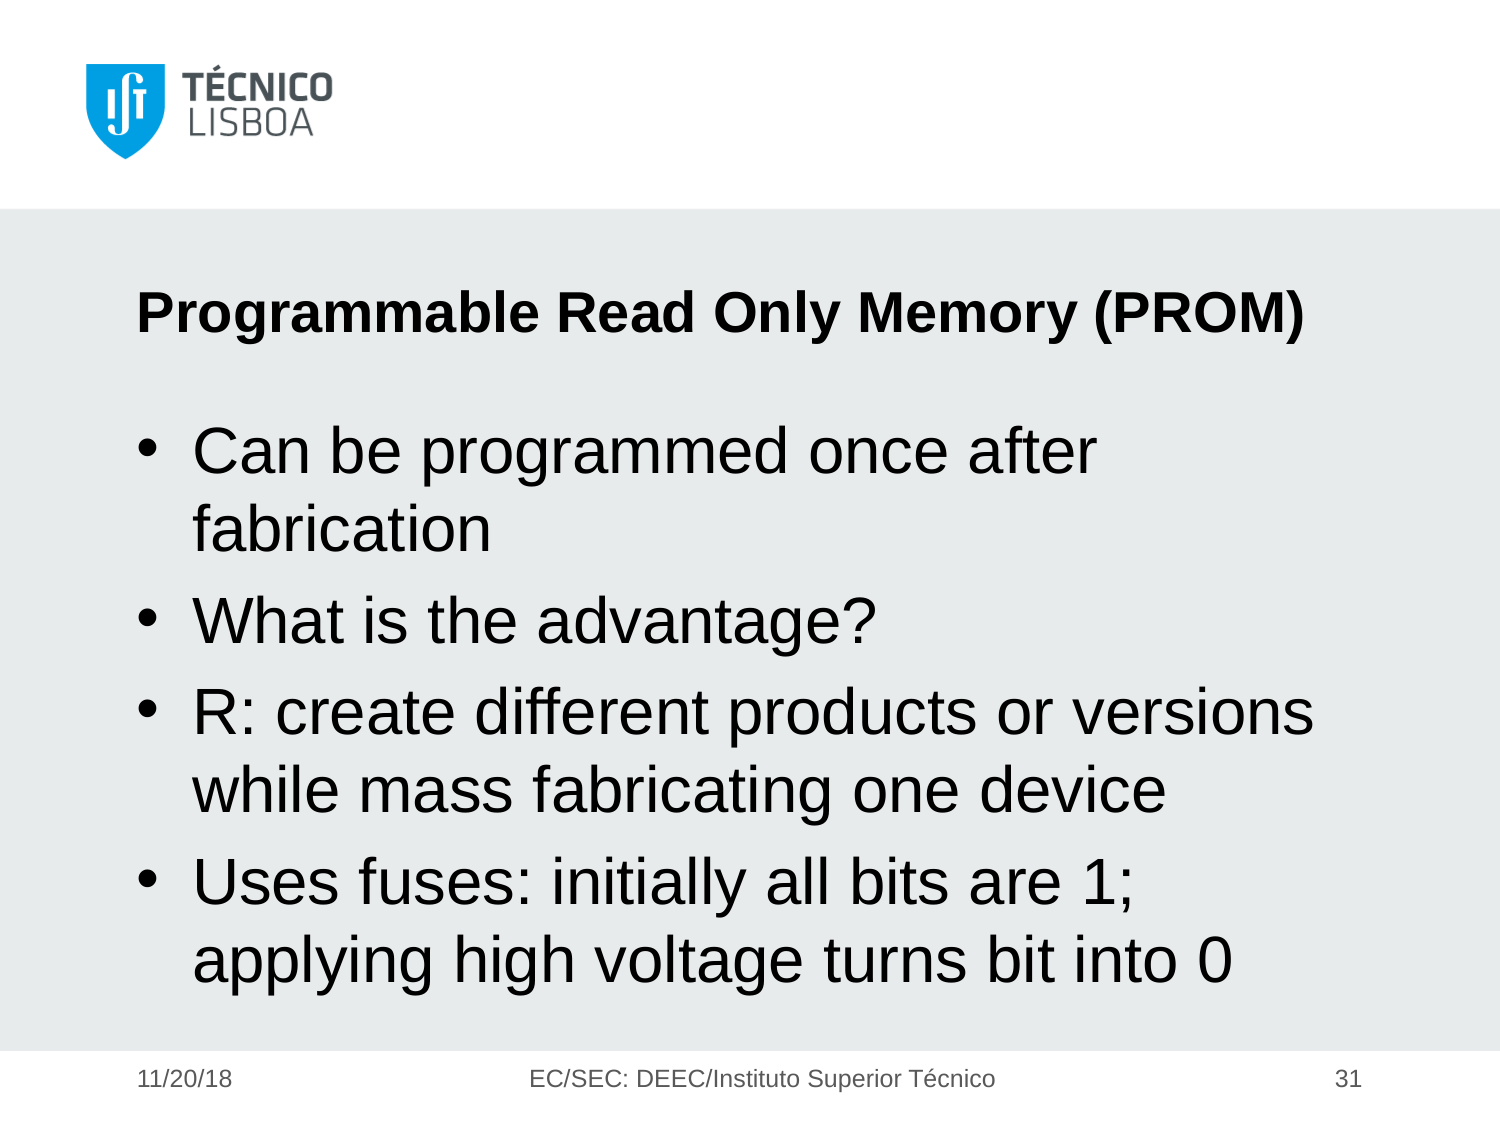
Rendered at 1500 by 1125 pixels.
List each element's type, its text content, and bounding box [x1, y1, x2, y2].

slide_number <number> [1077, 1052, 1378, 1103]
slide_number 11/20/18 [121, 1052, 425, 1103]
list Can be programmed once after fabrication What is the advantage? R: create different products or versions while mass fabricating one device Uses fuses: initially all bits are 1; applying high voltage turns bit into 0 [121, 400, 1378, 1005]
footer EC/SEC: DEEC/Instituto Superior Técnico [512, 1052, 1021, 1103]
title Programmable Read Only Memory (PROM) [121, 237, 1378, 381]
picture [0, 0, 1500, 1125]
